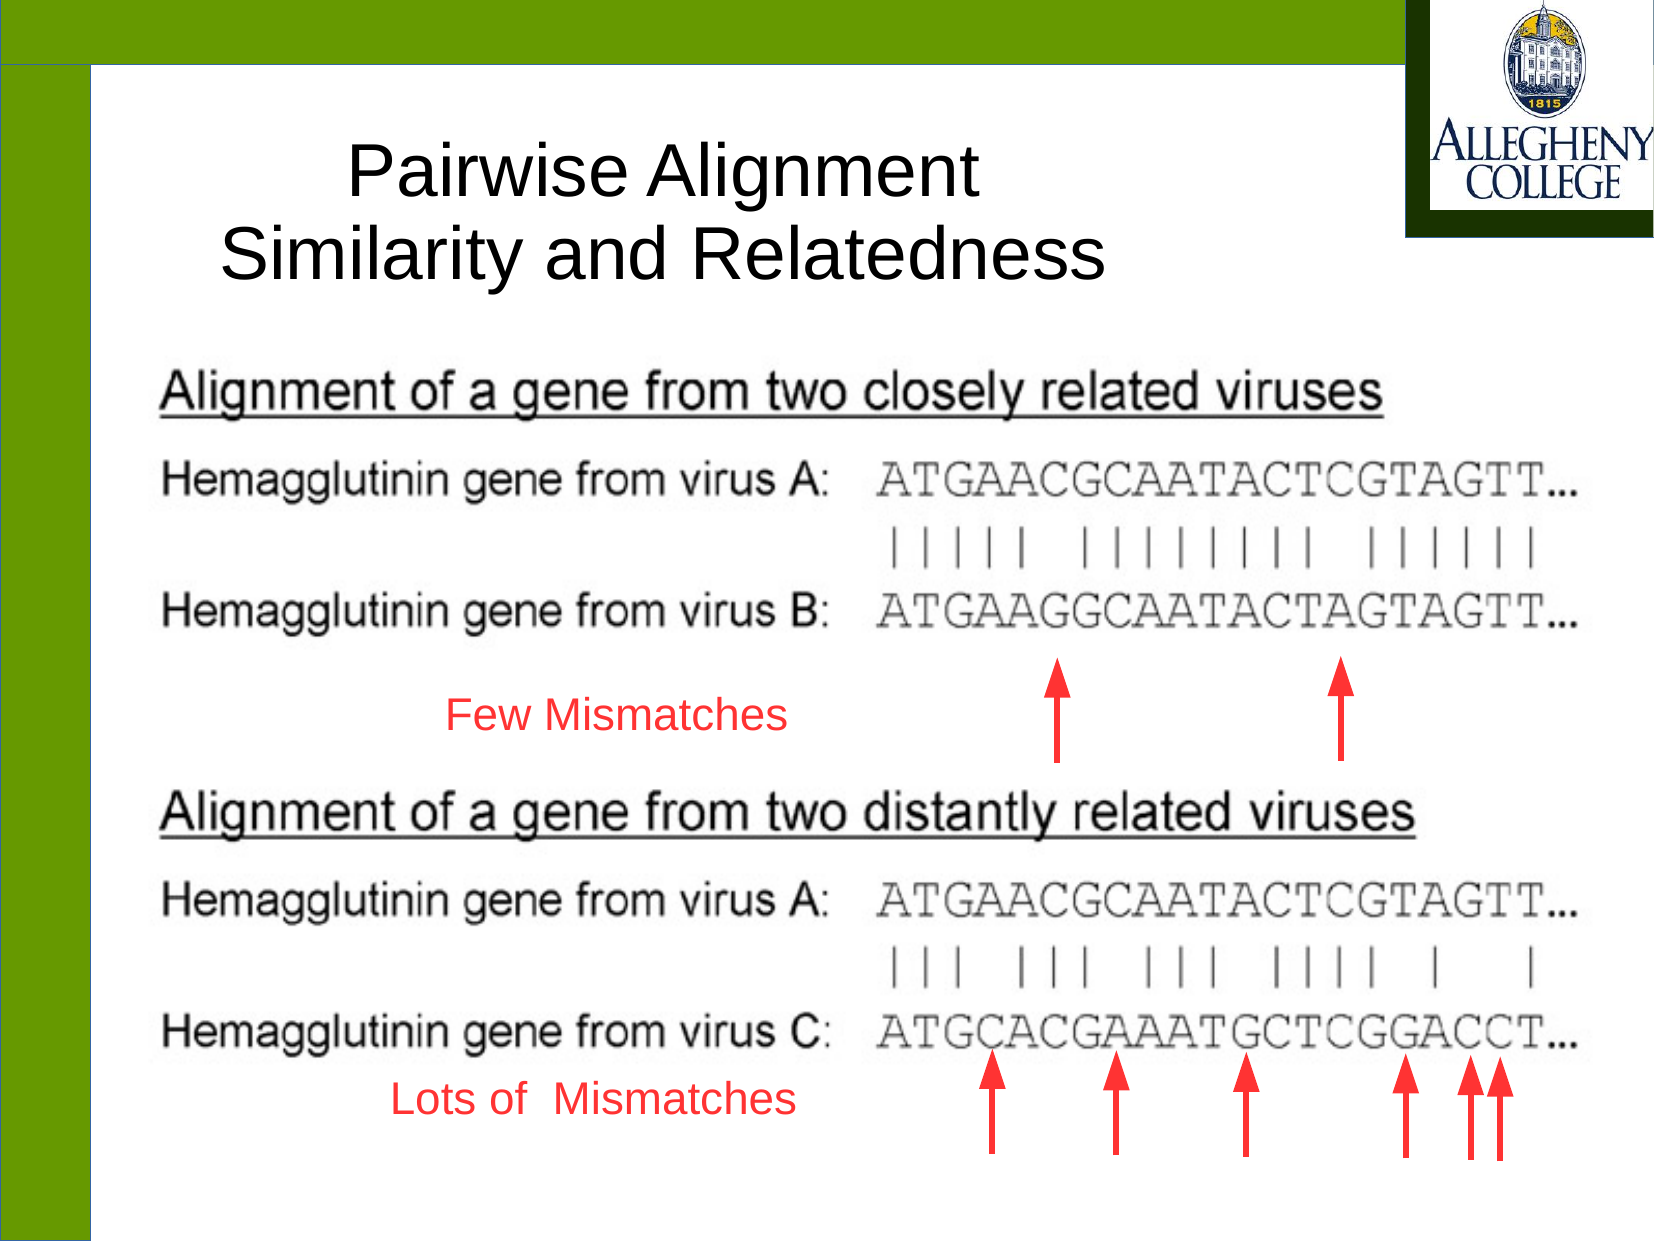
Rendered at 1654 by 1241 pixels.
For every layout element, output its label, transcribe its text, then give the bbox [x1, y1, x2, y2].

text_box [0, 0, 1654, 1241]
picture [1430, 0, 1654, 210]
title Pairwise Alignment Similarity and Relatedness [112, 108, 1216, 316]
text_box Lots of Mismatches [375, 1065, 904, 1153]
picture [116, 268, 1613, 1156]
text_box Few Mismatches [430, 681, 839, 790]
